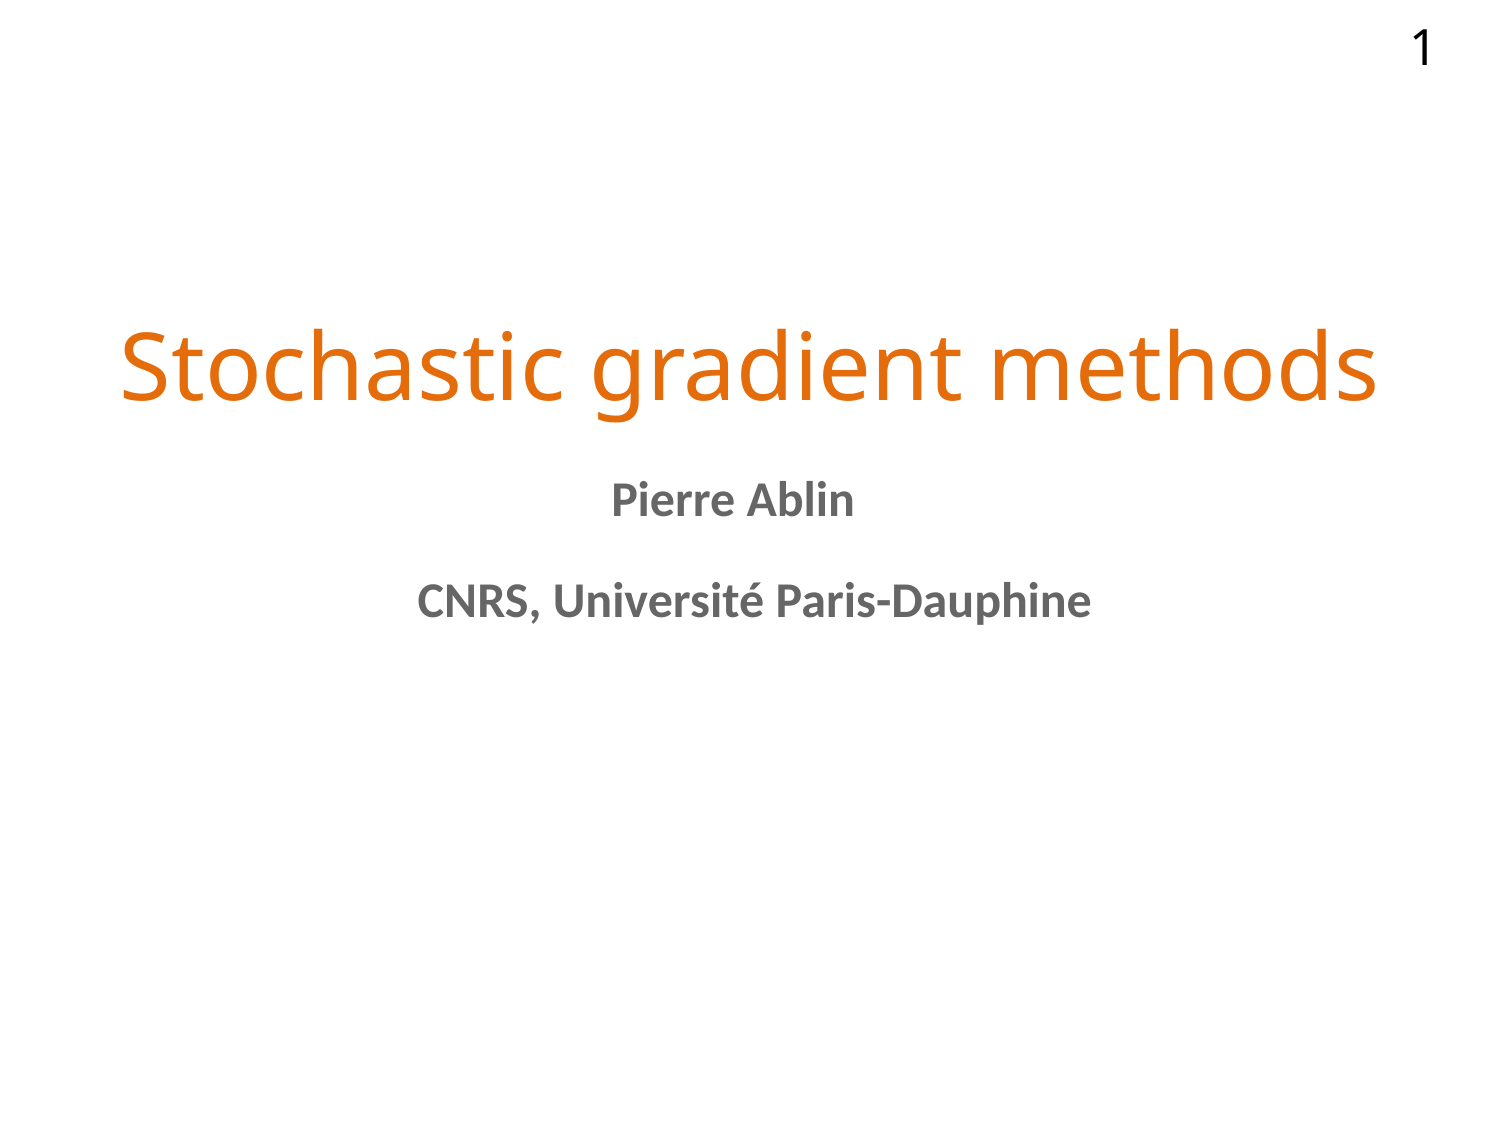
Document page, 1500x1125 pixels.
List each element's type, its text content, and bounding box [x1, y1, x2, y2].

text_box Pierre Ablin CNRS, Université Paris-Dauphine [227, 472, 1283, 1125]
text_box Stochastic gradient methods [0, 299, 1500, 923]
